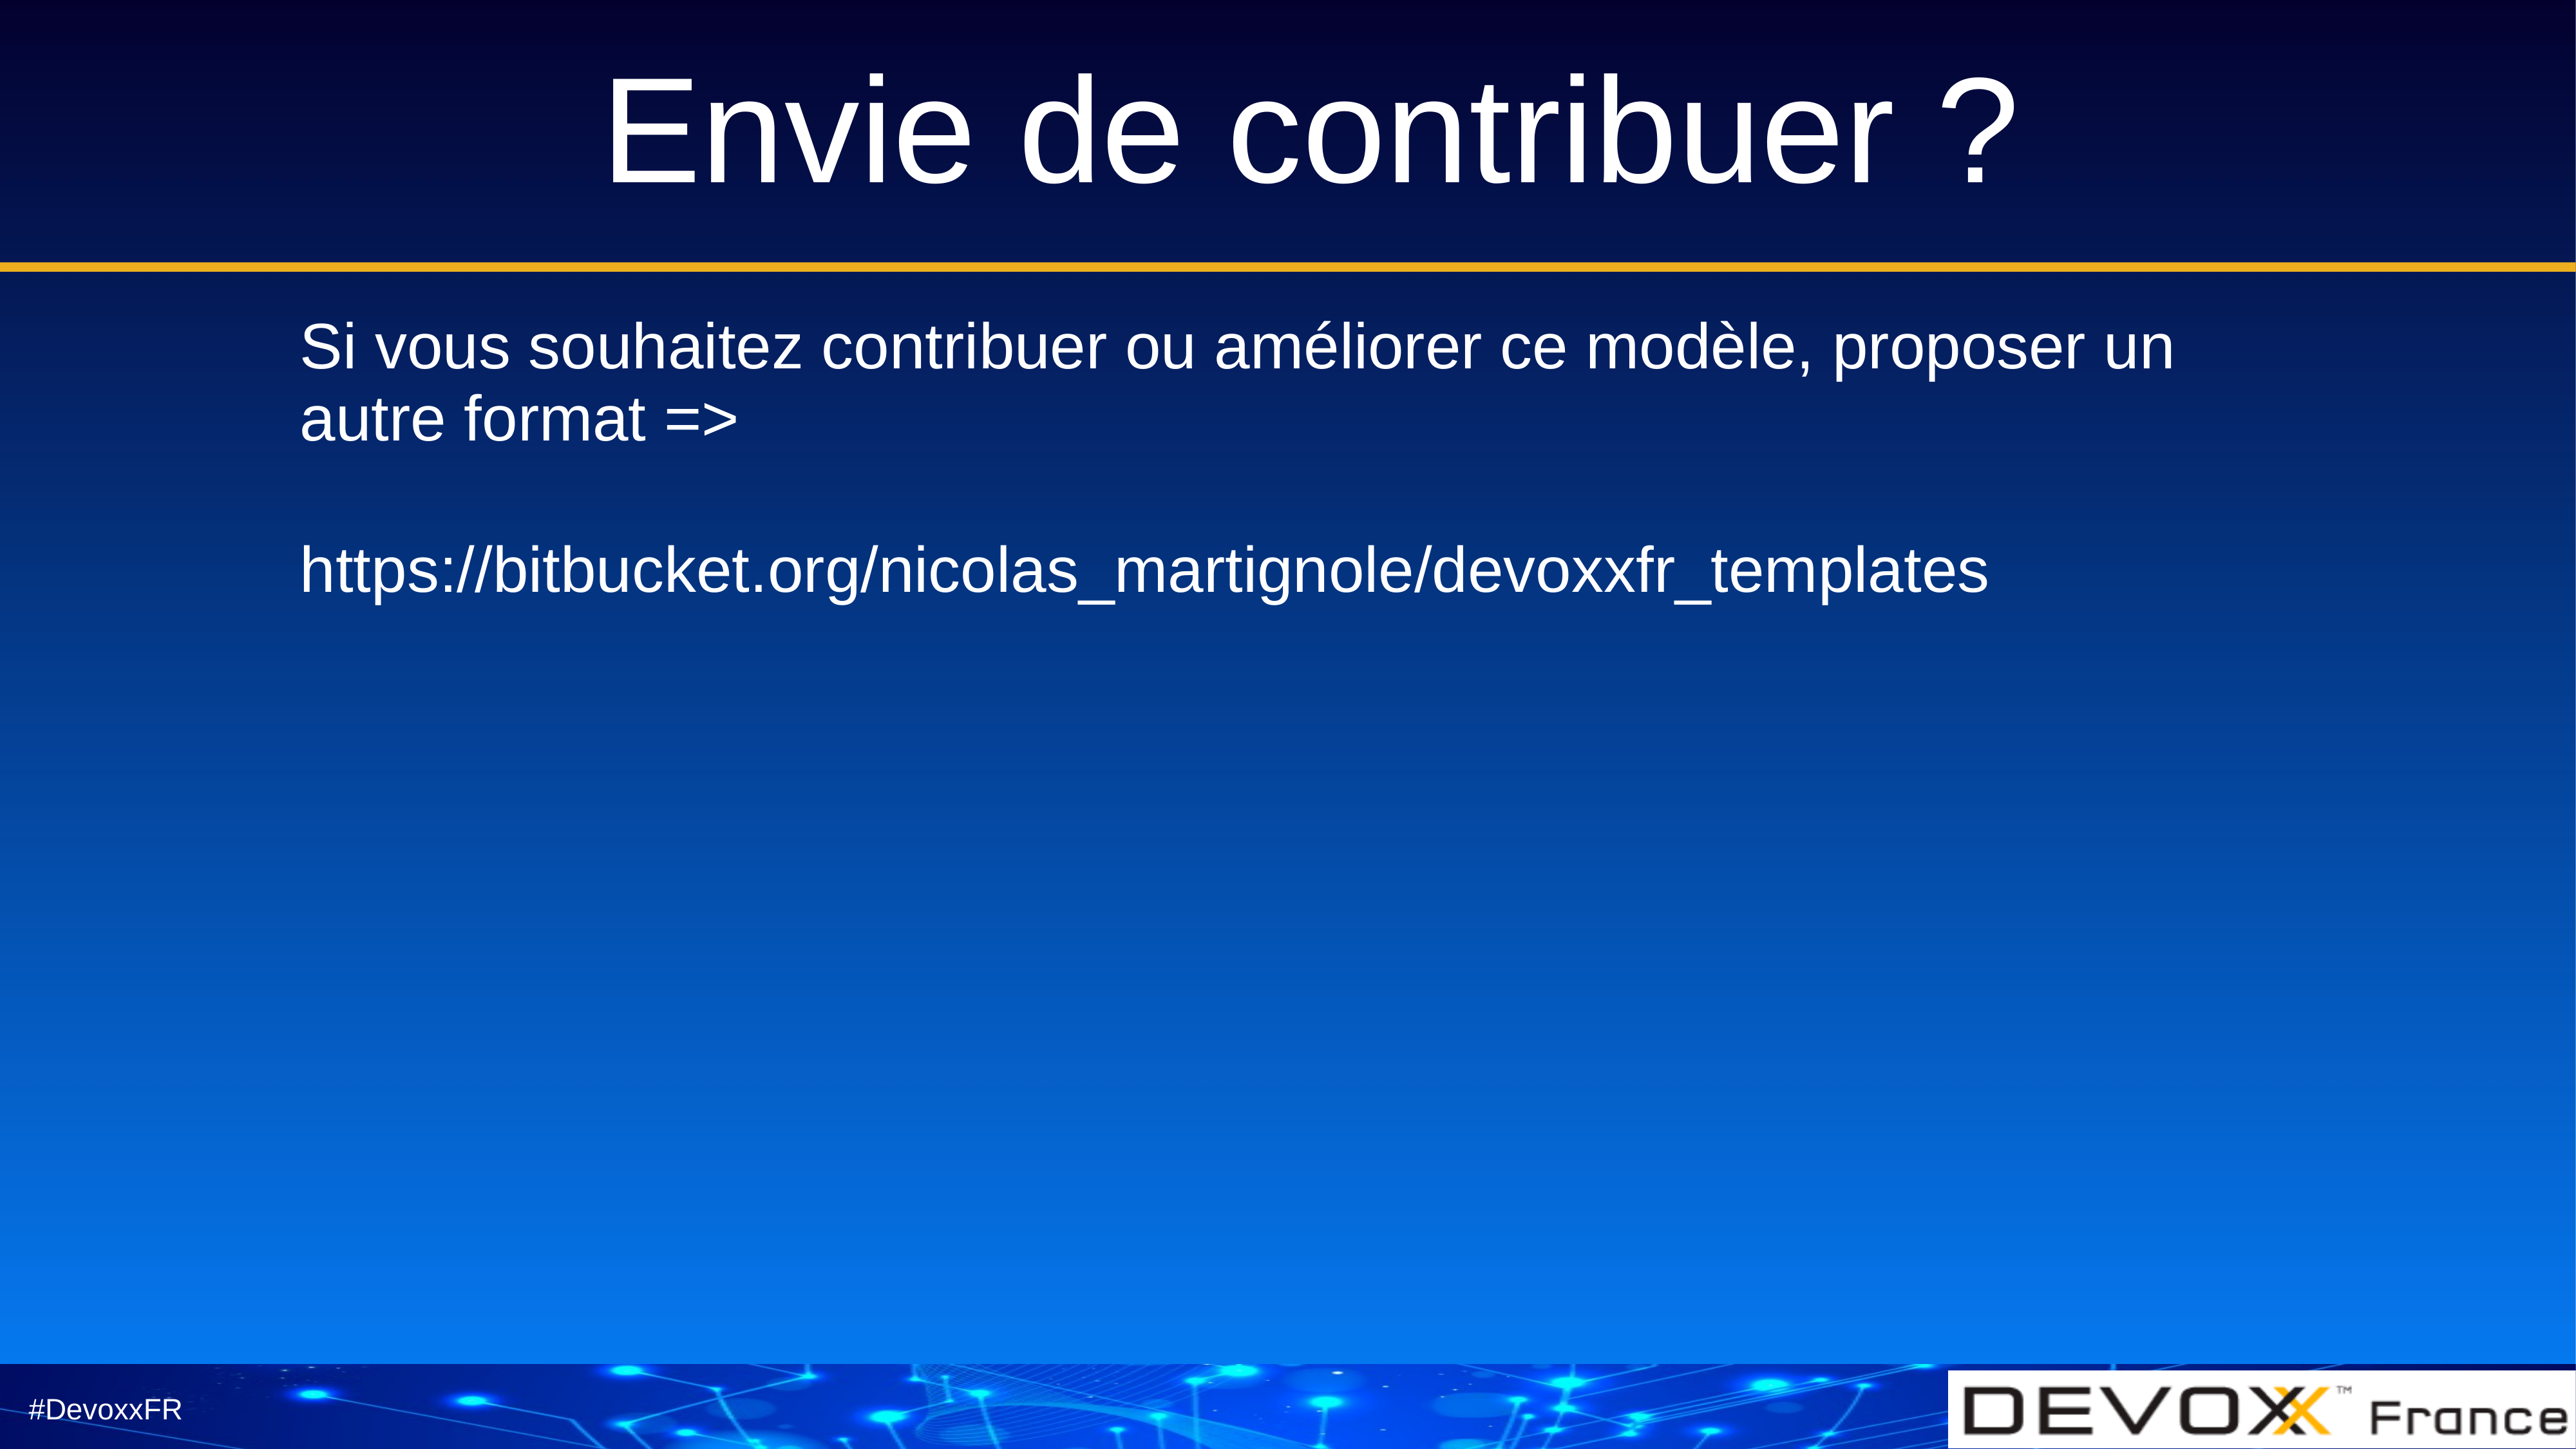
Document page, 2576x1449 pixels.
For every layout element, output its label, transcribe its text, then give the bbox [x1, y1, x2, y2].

picture [0, 0, 2576, 262]
list Si vous souhaitez contribuer ou améliorer ce modèle, proposer un autre format => https://bitbucket.org/nicolas_martignole/devoxxfr_templates [299, 310, 2322, 1326]
picture [748, 1440, 758, 1443]
title Envie de contribuer ? [299, 14, 2322, 247]
picture [755, 1445, 766, 1449]
picture [0, 272, 2576, 1449]
picture [1316, 1445, 1324, 1448]
